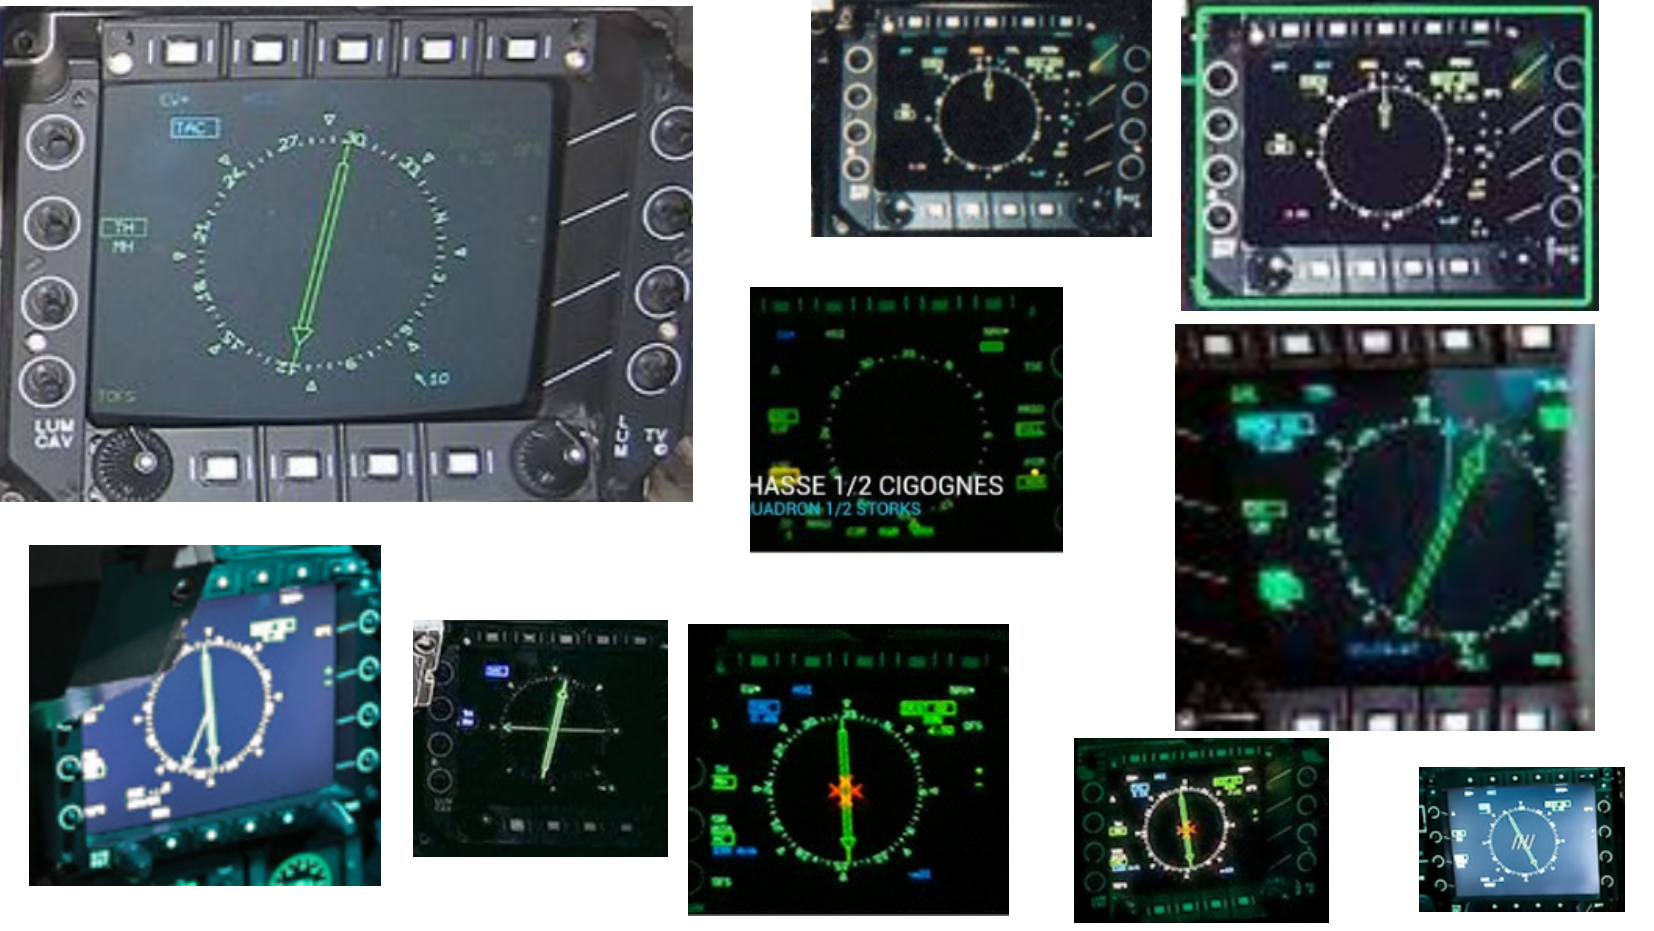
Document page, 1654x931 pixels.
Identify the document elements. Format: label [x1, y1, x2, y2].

picture [29, 545, 381, 886]
picture [1175, 324, 1595, 731]
picture [1074, 738, 1329, 923]
picture [1419, 767, 1625, 912]
picture [750, 287, 1063, 562]
picture [413, 620, 668, 857]
picture [811, 0, 1152, 237]
picture [0, 6, 693, 502]
picture [688, 624, 1009, 916]
picture [1181, 0, 1599, 311]
